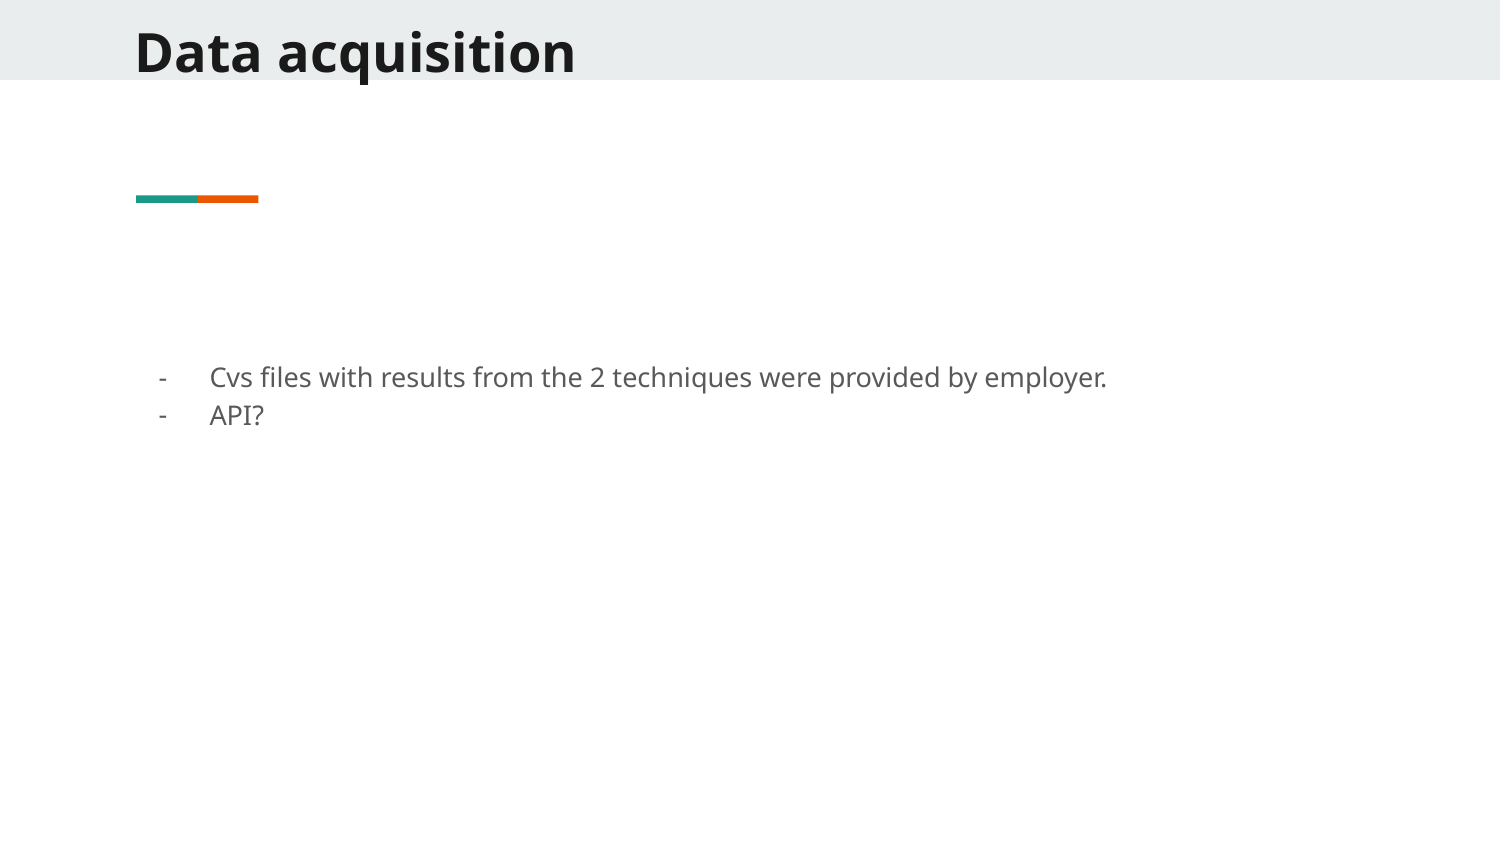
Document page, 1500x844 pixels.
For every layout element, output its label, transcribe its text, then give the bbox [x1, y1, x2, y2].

list Cvs files with results from the 2 techniques were provided by employer. API? [119, 341, 1381, 712]
title Data acquisition [119, 3, 1381, 92]
